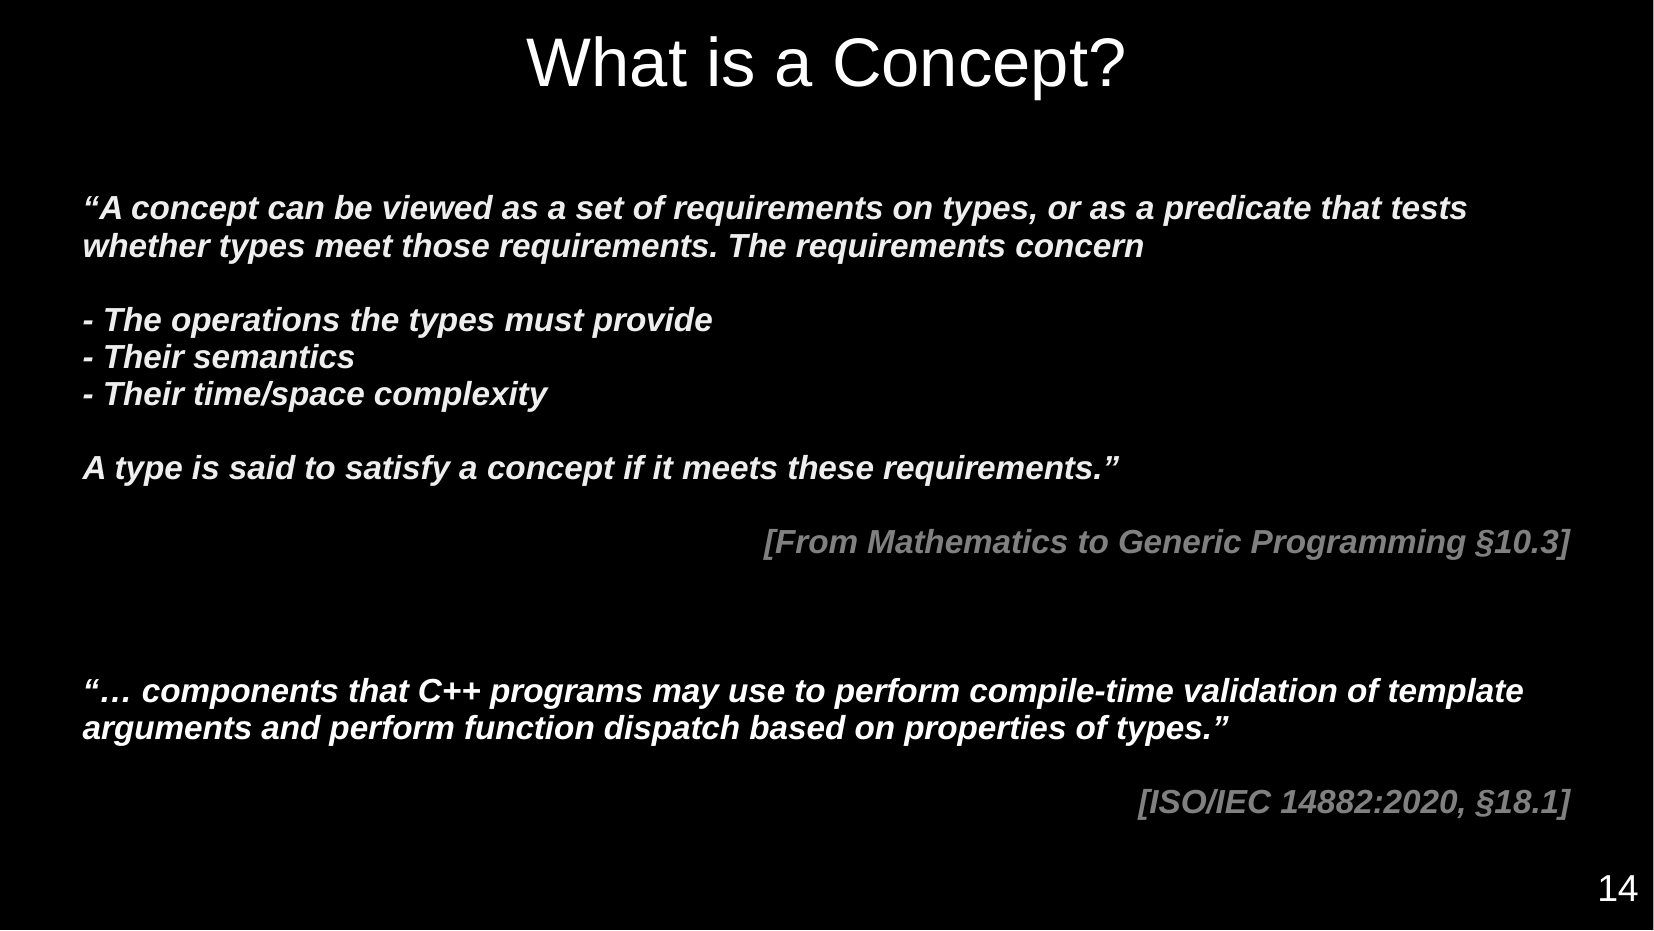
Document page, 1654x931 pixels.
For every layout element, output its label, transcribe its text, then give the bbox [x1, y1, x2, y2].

title What is a Concept? [82, 4, 1571, 121]
subtitle “A concept can be viewed as a set of requirements on types, or as a predicate that tests whether types meet those requirements. The requirements concern - The operations the types must provide - Their semantics - Their time/space complexity A type is said to satisfy a concept if it meets these requirements.” [From Mathematics to Generic Programming §10.3] “… components that C++ programs may use to perform compile-time validation of template arguments and perform function dispatch based on properties of types.” [ISO/IEC 14882:2020, §18.1] [82, 189, 1571, 821]
text_box <number> [1024, 860, 1654, 931]
